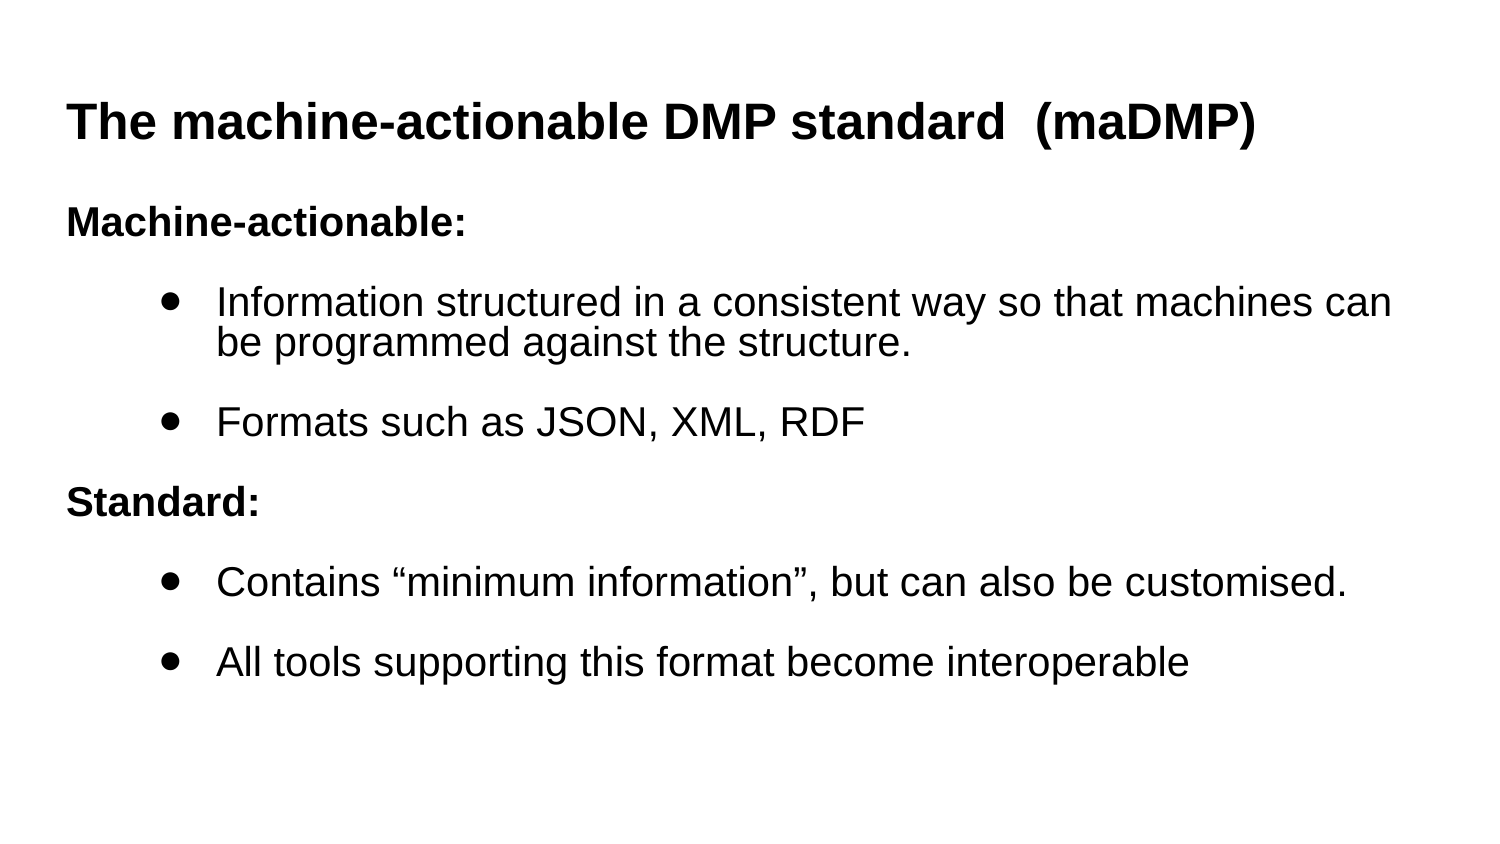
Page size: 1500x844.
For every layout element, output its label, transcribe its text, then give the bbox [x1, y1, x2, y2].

list Machine-actionable: Information structured in a consistent way so that machines can be programmed against the structure. Formats such as JSON, XML, RDF Standard: Contains “minimum information”, but can also be customised. All tools supporting this format become interoperable [51, 189, 1449, 750]
title The machine-actionable DMP standard (maDMP) [51, 72, 1449, 167]
